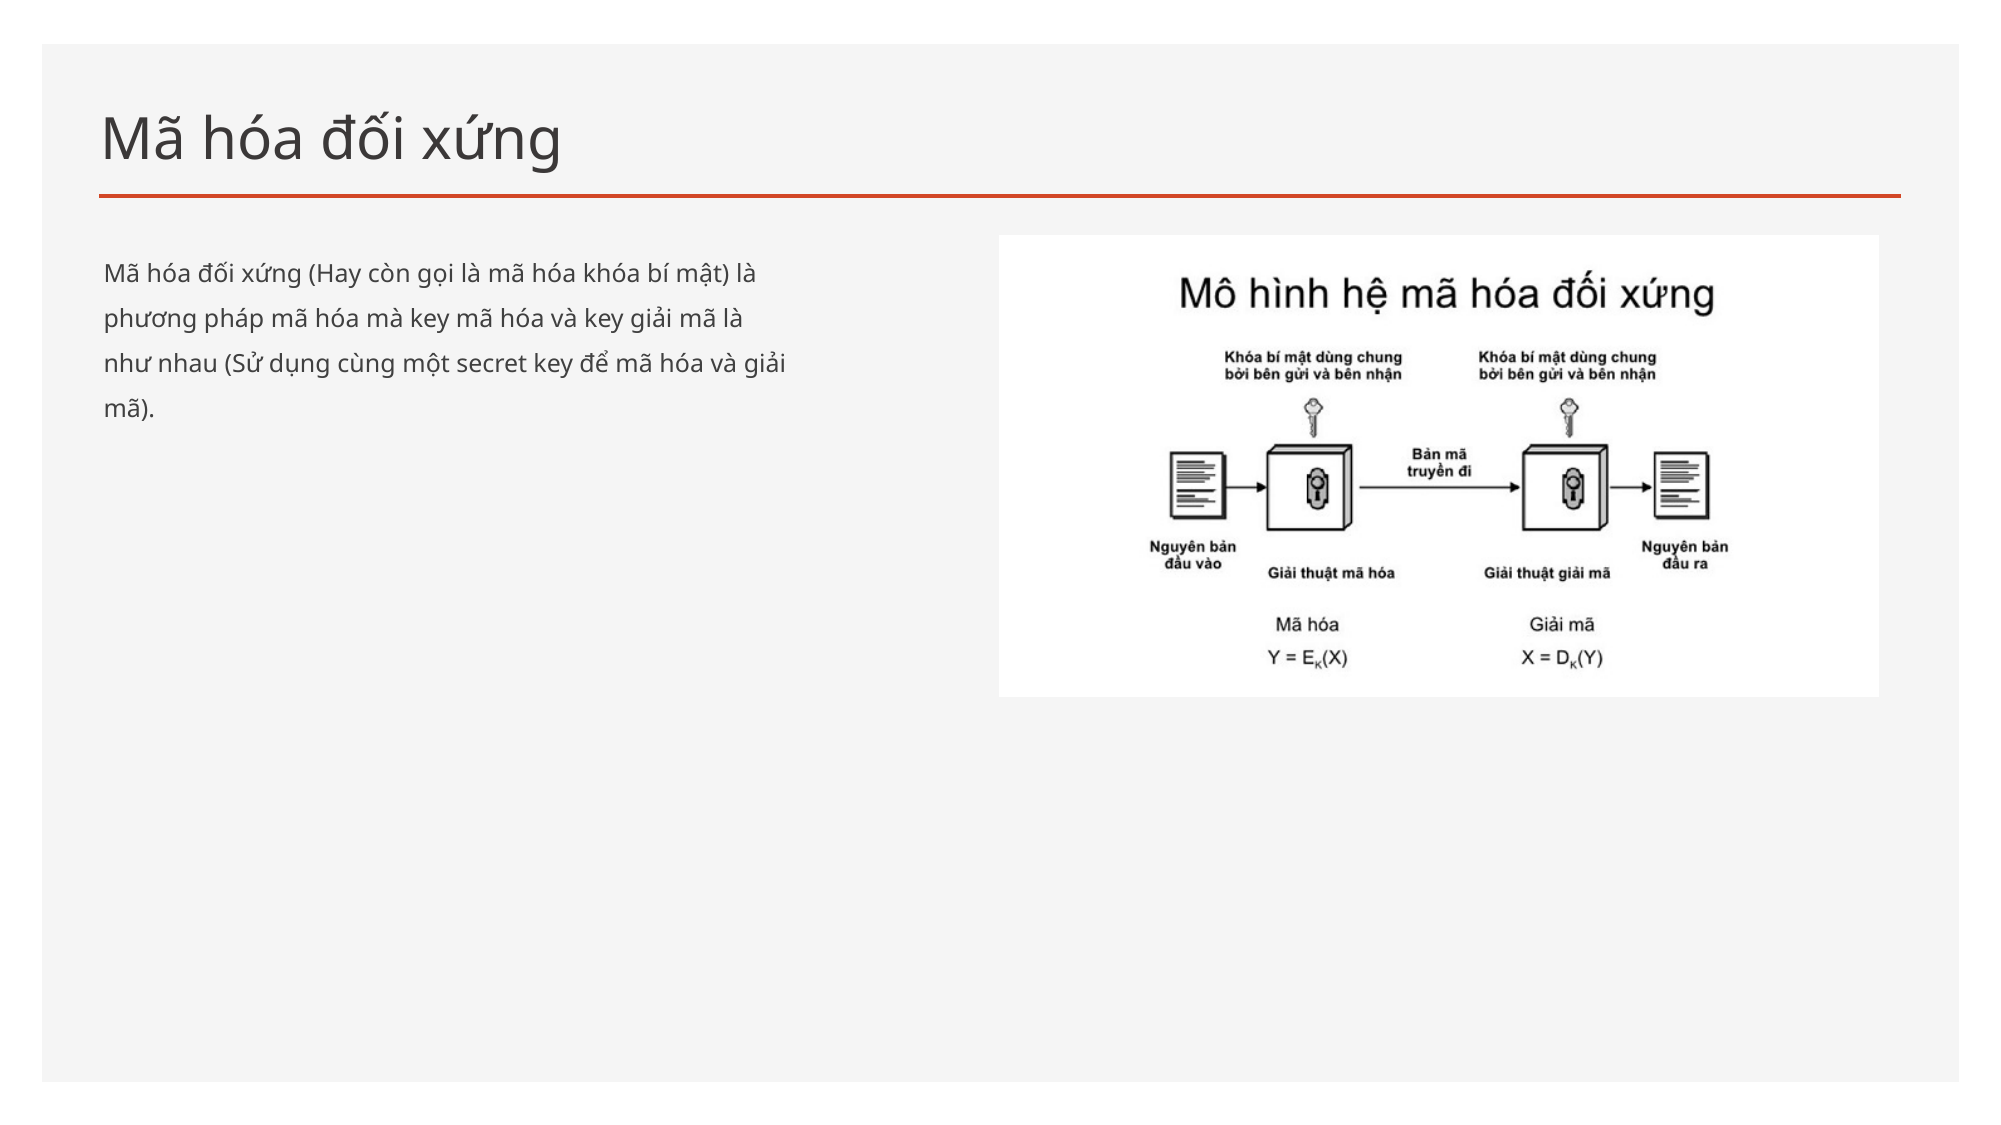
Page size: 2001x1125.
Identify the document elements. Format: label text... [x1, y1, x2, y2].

picture [999, 235, 1879, 697]
list Mã hóa đối xứng (Hay còn gọi là mã hóa khóa bí mật) là phương pháp mã hóa mà key mã hóa và key giải mã là như nhau (Sử dụng cùng một secret key để mã hóa và giải mã). [88, 235, 814, 889]
title Mã hóa đối xứng [85, 73, 1214, 179]
